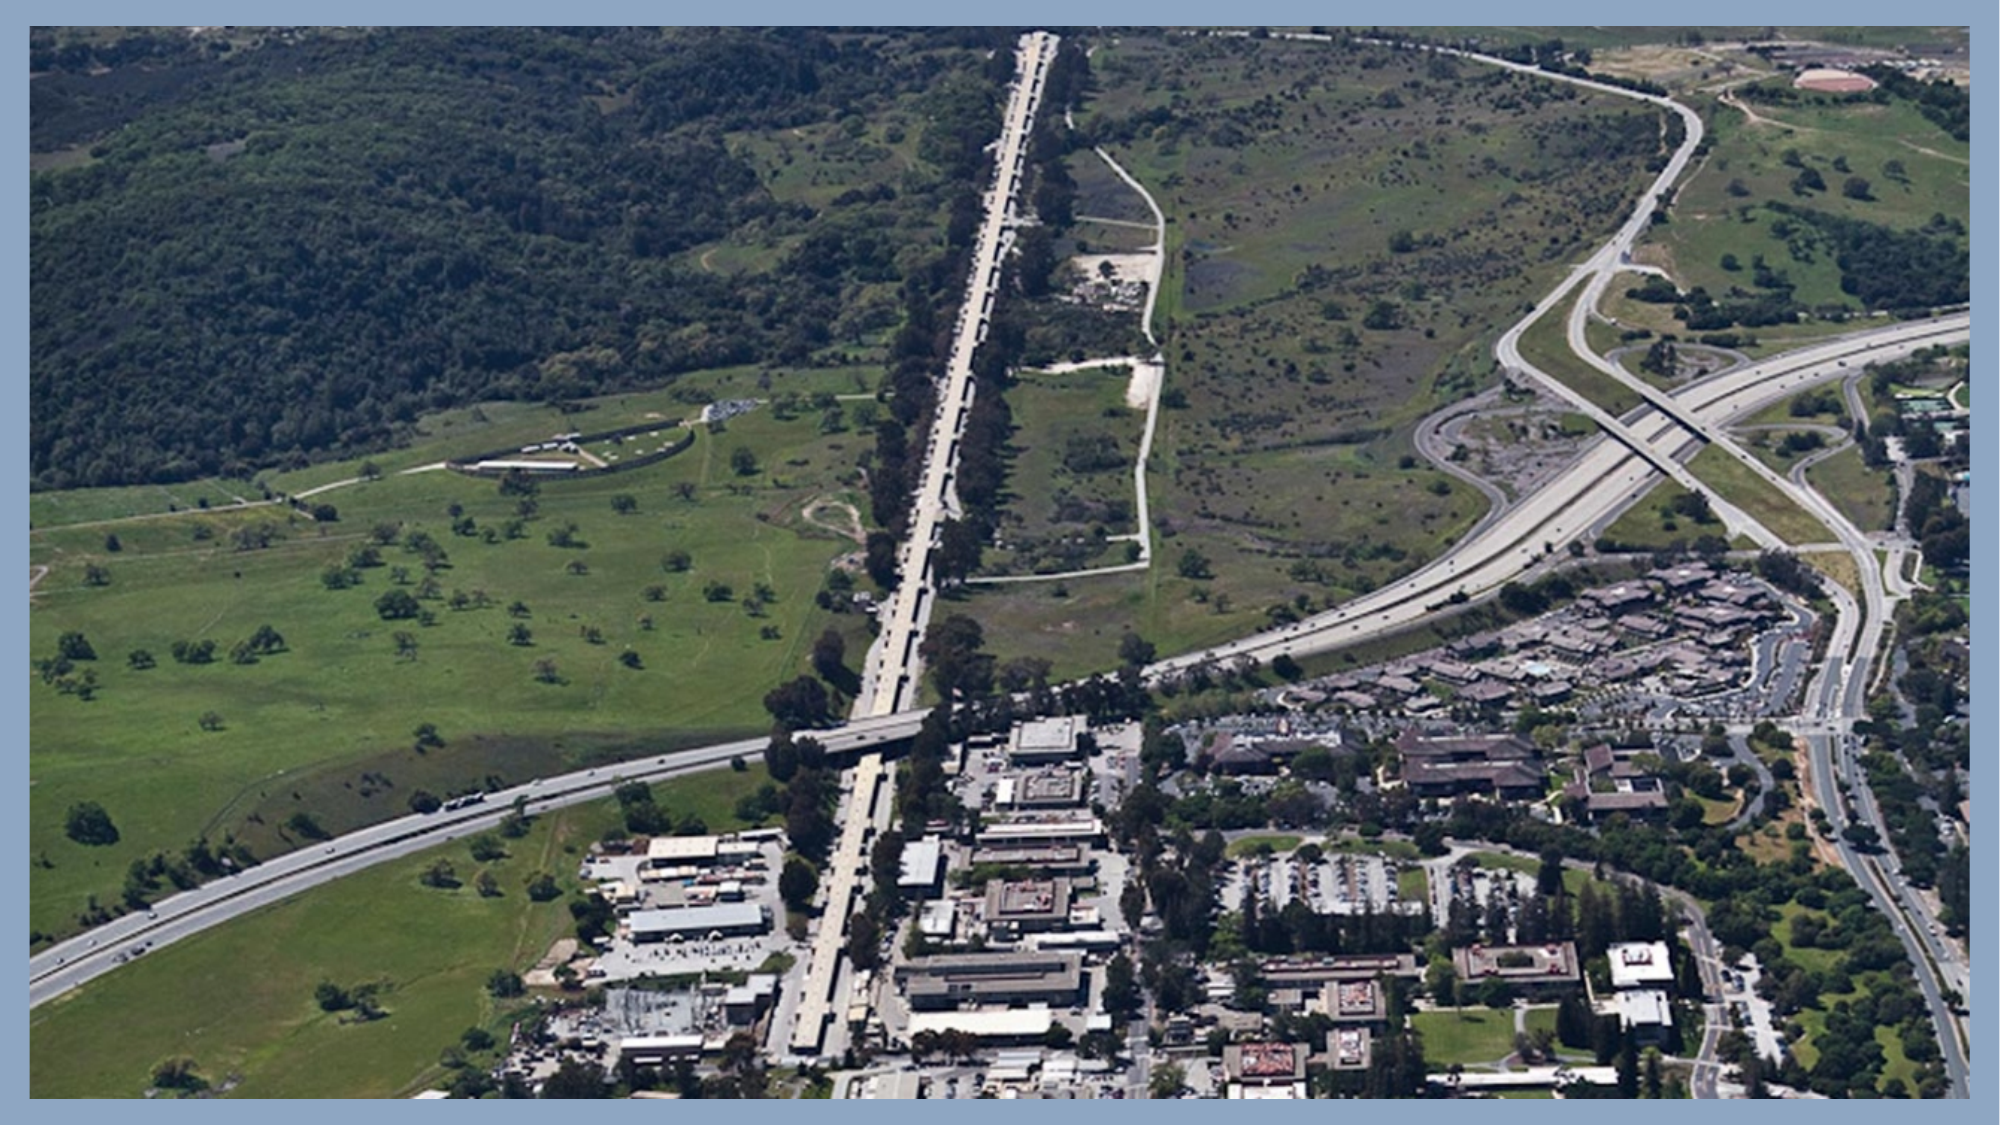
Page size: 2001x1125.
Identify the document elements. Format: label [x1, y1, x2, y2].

picture [29, 26, 1970, 1099]
text_box [0, 0, 2000, 1125]
